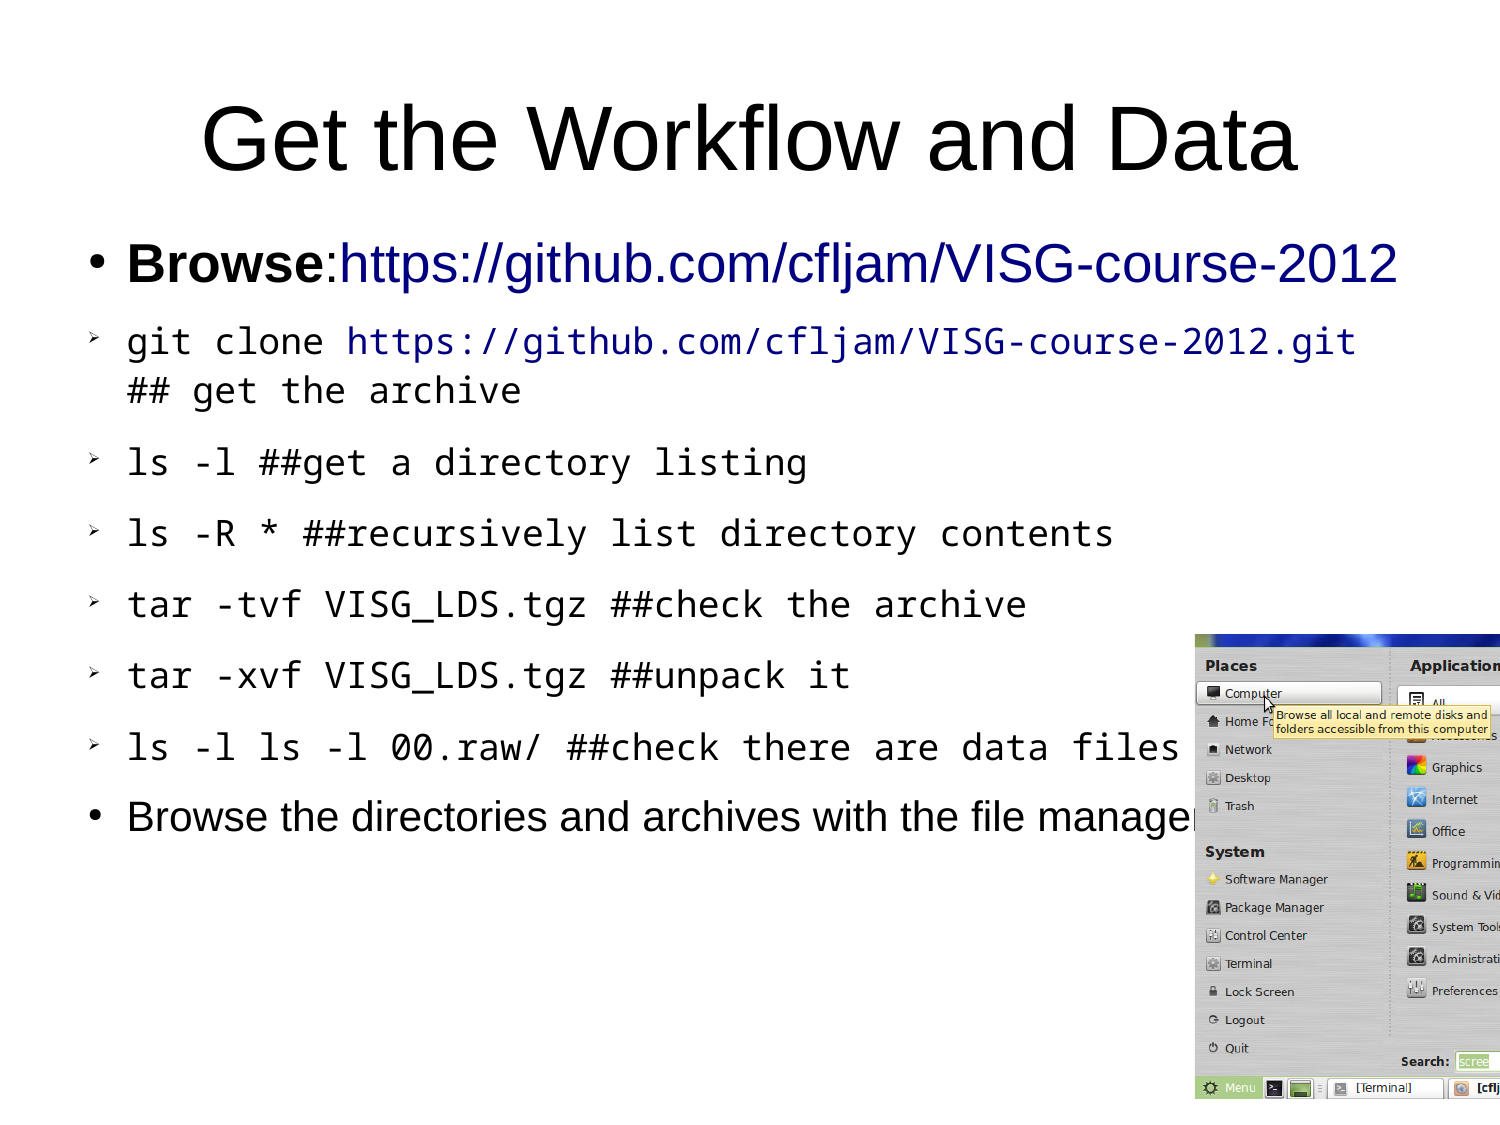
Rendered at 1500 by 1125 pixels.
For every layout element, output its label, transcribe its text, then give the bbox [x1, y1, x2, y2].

picture [1194, 634, 1500, 1099]
list Browse:https://github.com/cfljam/VISG-course-2012 git clone https://github.com/cfljam/VISG-course-2012.git ## get the archive ls -l ##get a directory listing ls -R * ##recursively list directory contents tar -tvf VISG_LDS.tgz ##check the archive tar -xvf VISG_LDS.tgz ##unpack it ls -l ls -l 00.raw/ ##check there are data files Browse the directories and archives with the file manager [75, 232, 1405, 886]
title Get the Workflow and Data [75, 44, 1425, 233]
